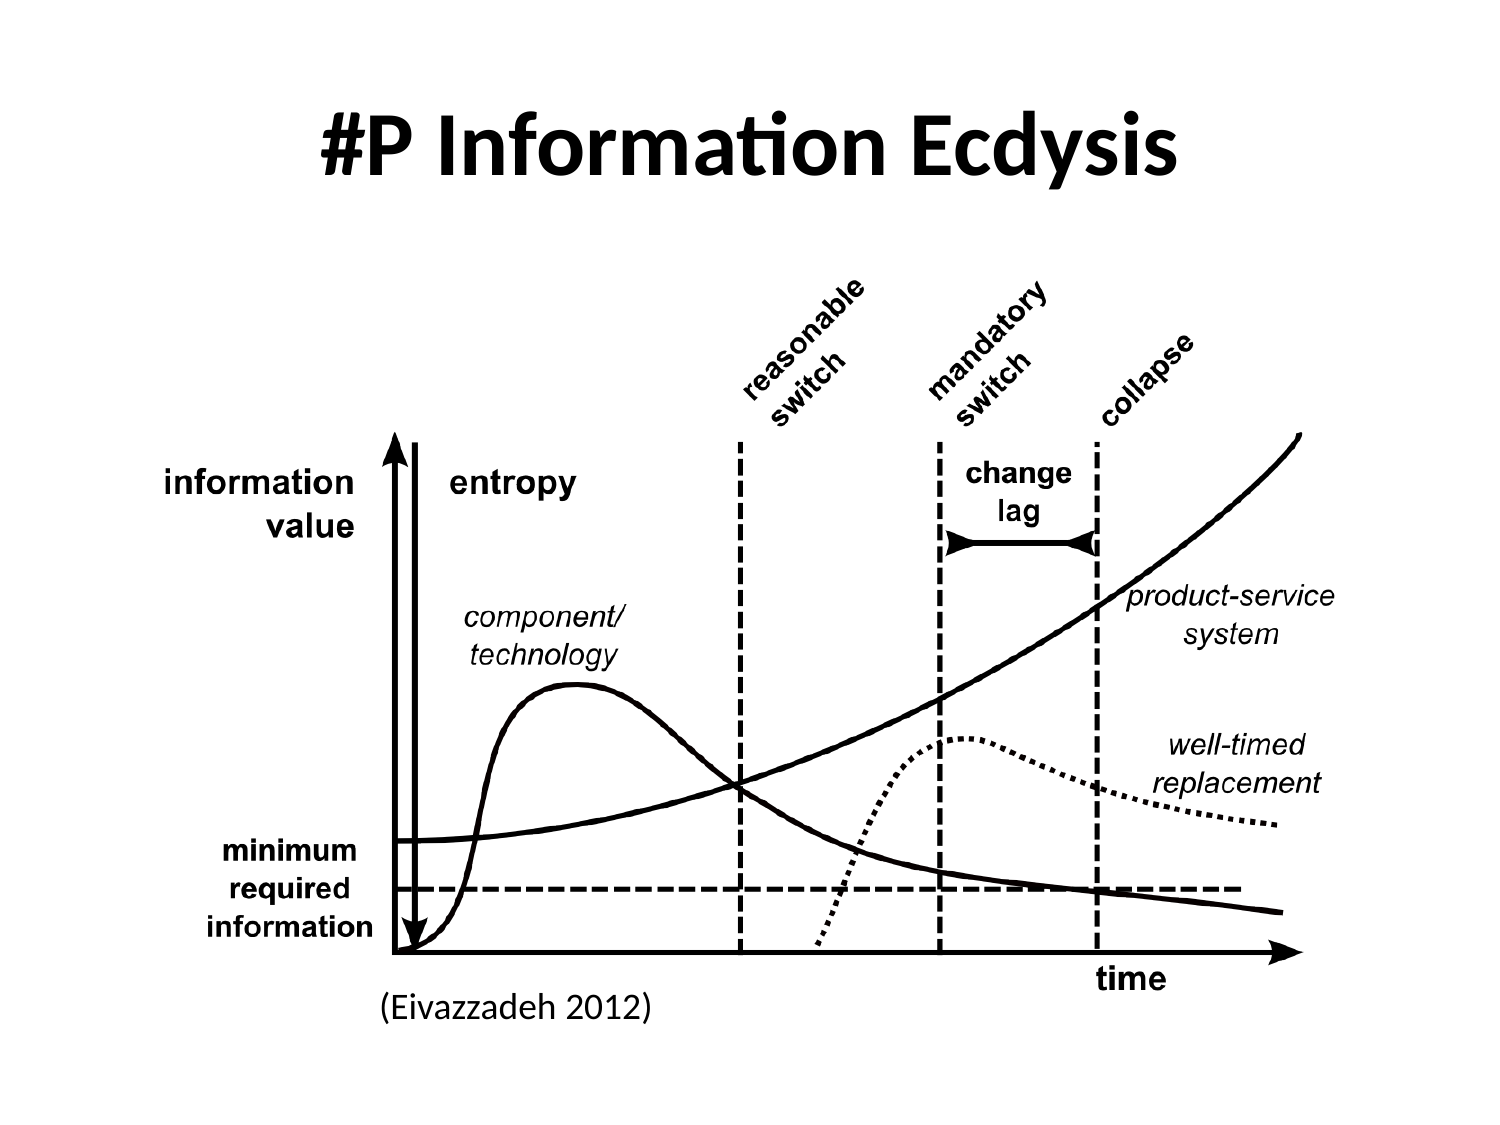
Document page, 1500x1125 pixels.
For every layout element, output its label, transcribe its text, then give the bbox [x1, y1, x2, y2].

picture [150, 262, 1349, 1005]
text_box (Eivazzadeh 2012) [364, 974, 668, 1035]
title #P Information Ecdysis [75, 45, 1425, 233]
